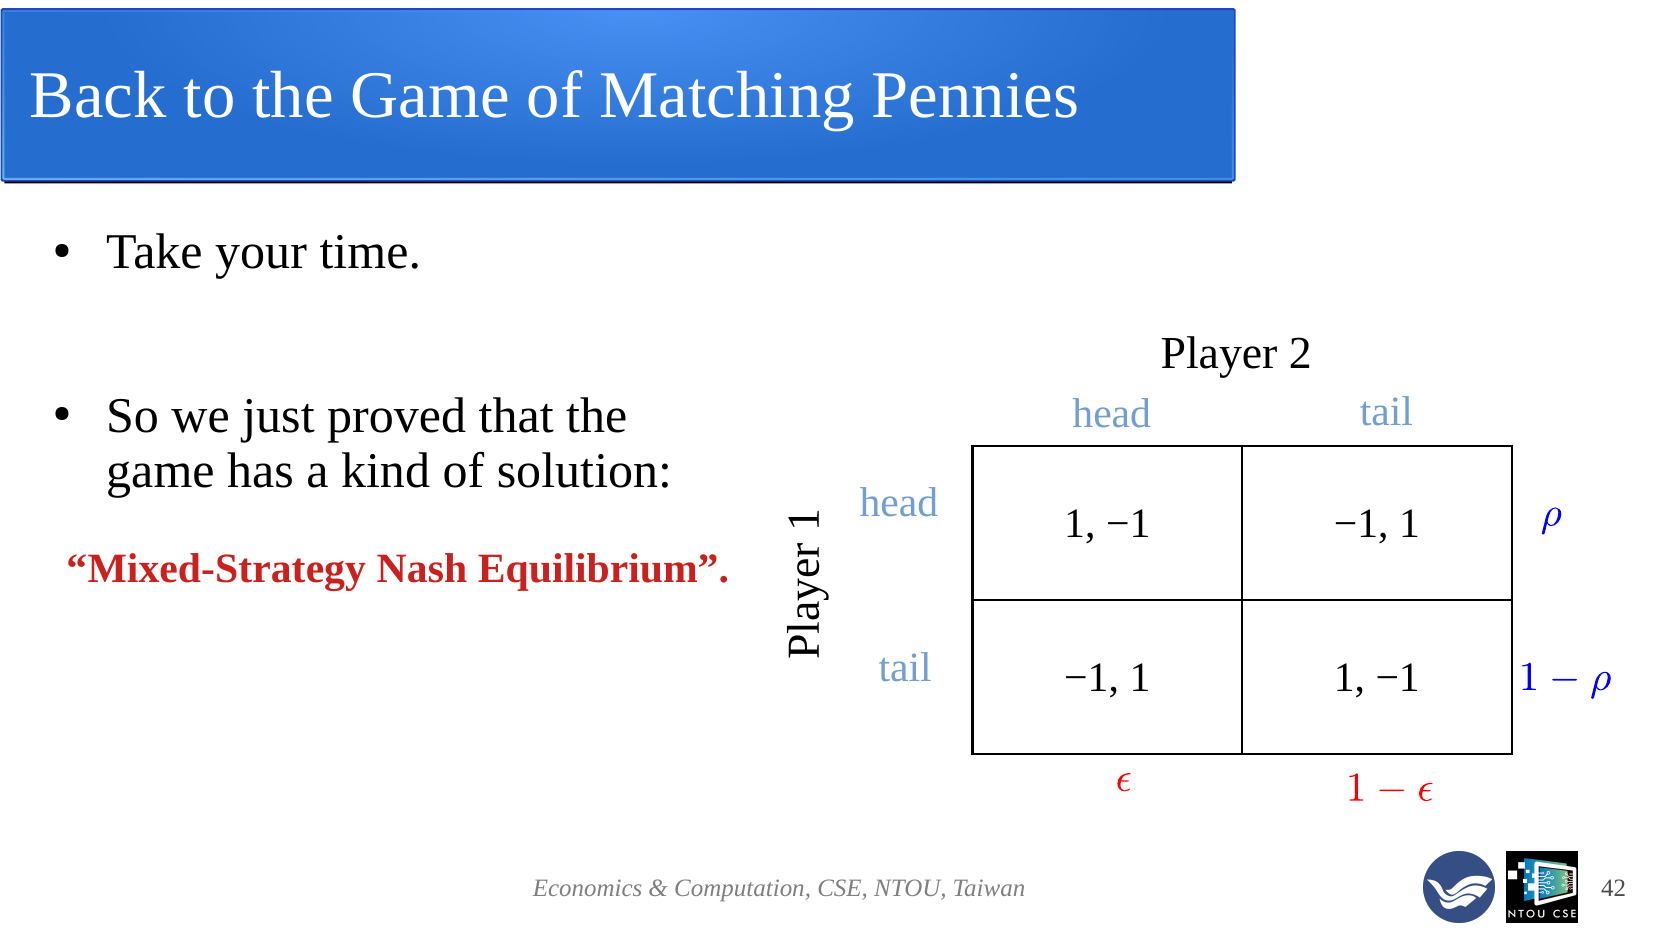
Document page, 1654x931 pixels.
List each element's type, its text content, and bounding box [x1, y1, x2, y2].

text_box Player 2 [1123, 320, 1350, 387]
title Back to the Game of Matching Pennies [29, 17, 1138, 172]
text_box head [1023, 382, 1201, 449]
table_header −1, 1 [1243, 447, 1511, 599]
picture [1423, 851, 1495, 923]
picture [1506, 851, 1578, 923]
text_box Player 1 [770, 480, 857, 688]
text_box tail [844, 637, 966, 702]
text_box head [823, 471, 975, 538]
list Take your time. So we just proved that the game has a kind of solution: [35, 224, 745, 827]
picture [1540, 507, 1562, 535]
picture [1345, 773, 1433, 802]
table_cell −1, 1 [974, 601, 1241, 753]
text_box tail [1282, 380, 1491, 446]
text_box “Mixed-Strategy Nash Equilibrium”. [51, 537, 762, 645]
table_header 1, −1 [974, 447, 1241, 599]
table_cell 1, −1 [1243, 601, 1511, 753]
picture [1517, 660, 1613, 701]
picture [1115, 773, 1131, 792]
